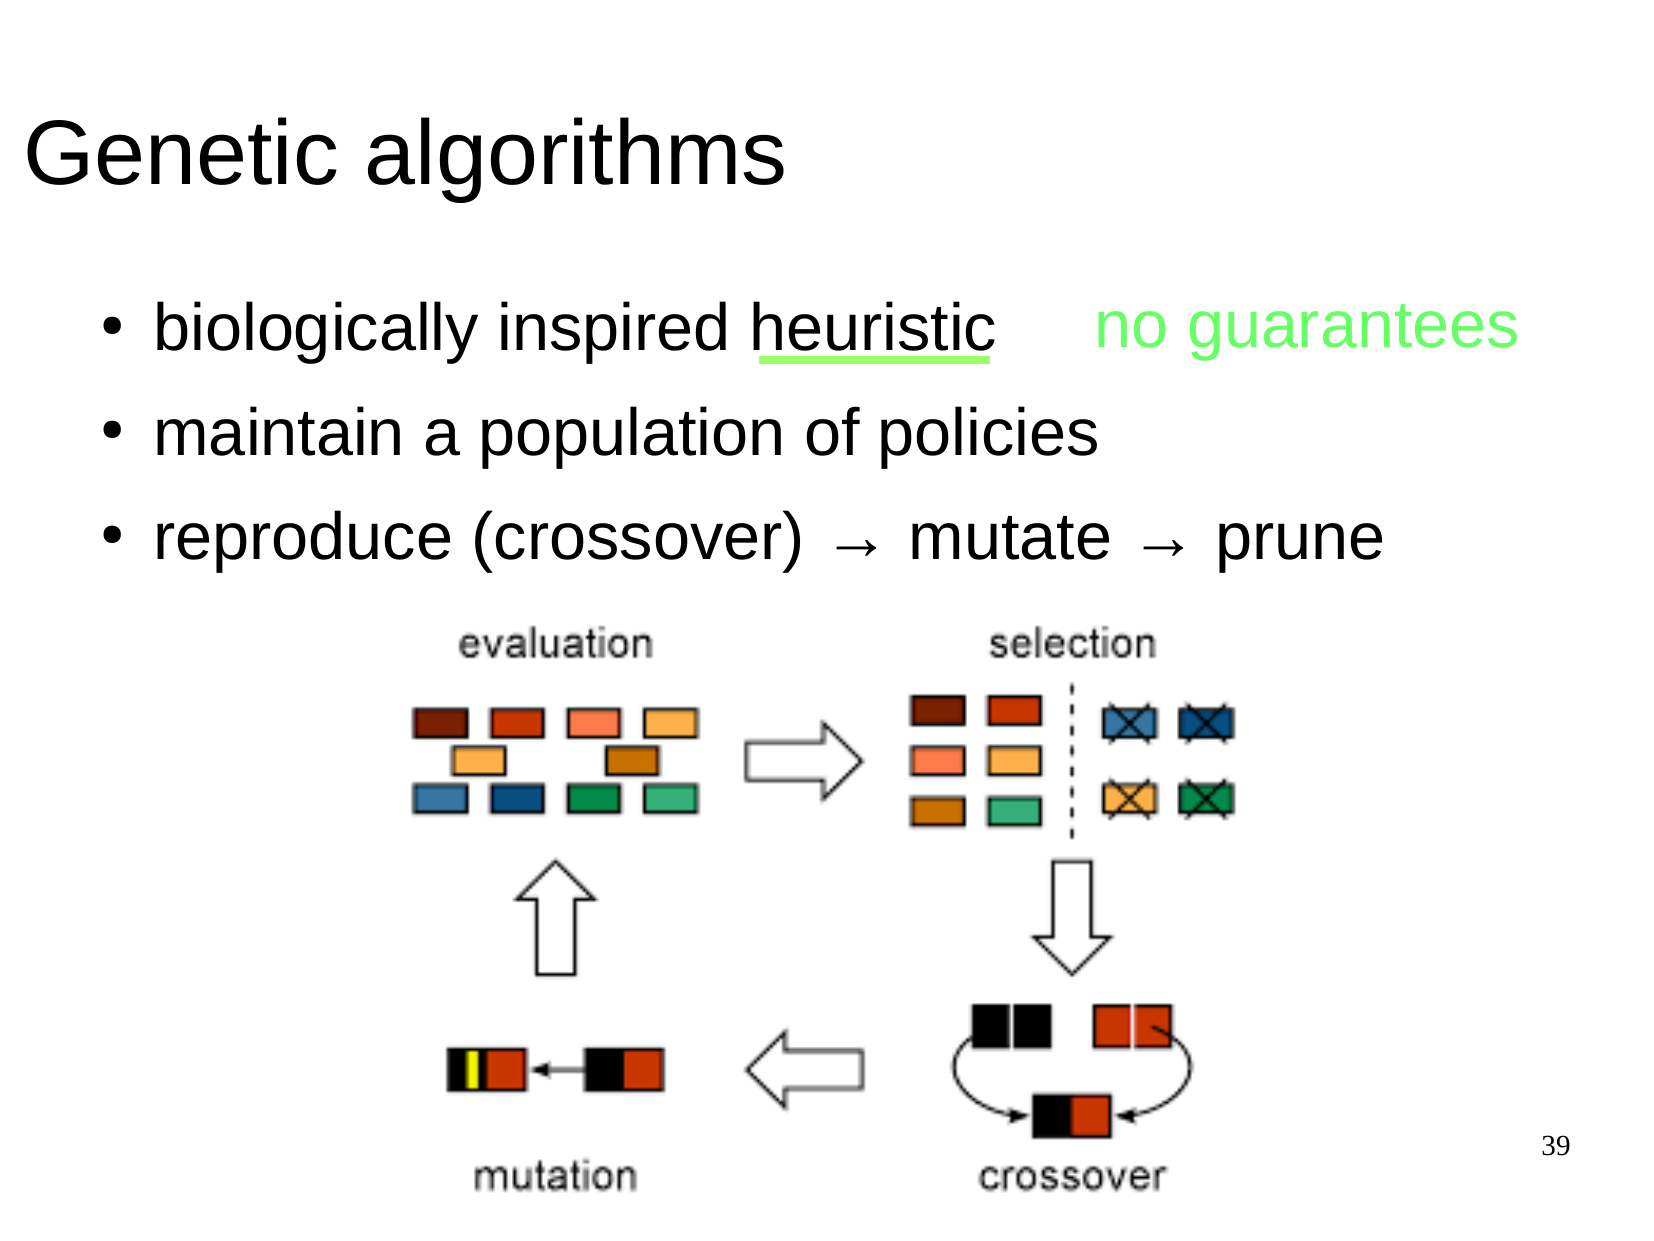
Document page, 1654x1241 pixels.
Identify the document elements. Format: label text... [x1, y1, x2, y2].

text_box no guarantees [1080, 279, 1557, 370]
title Genetic algorithms [23, 49, 1512, 257]
picture [397, 618, 1252, 1202]
list biologically inspired heuristic maintain a population of policies reproduce (crossover) → mutate → prune [82, 290, 1571, 1010]
